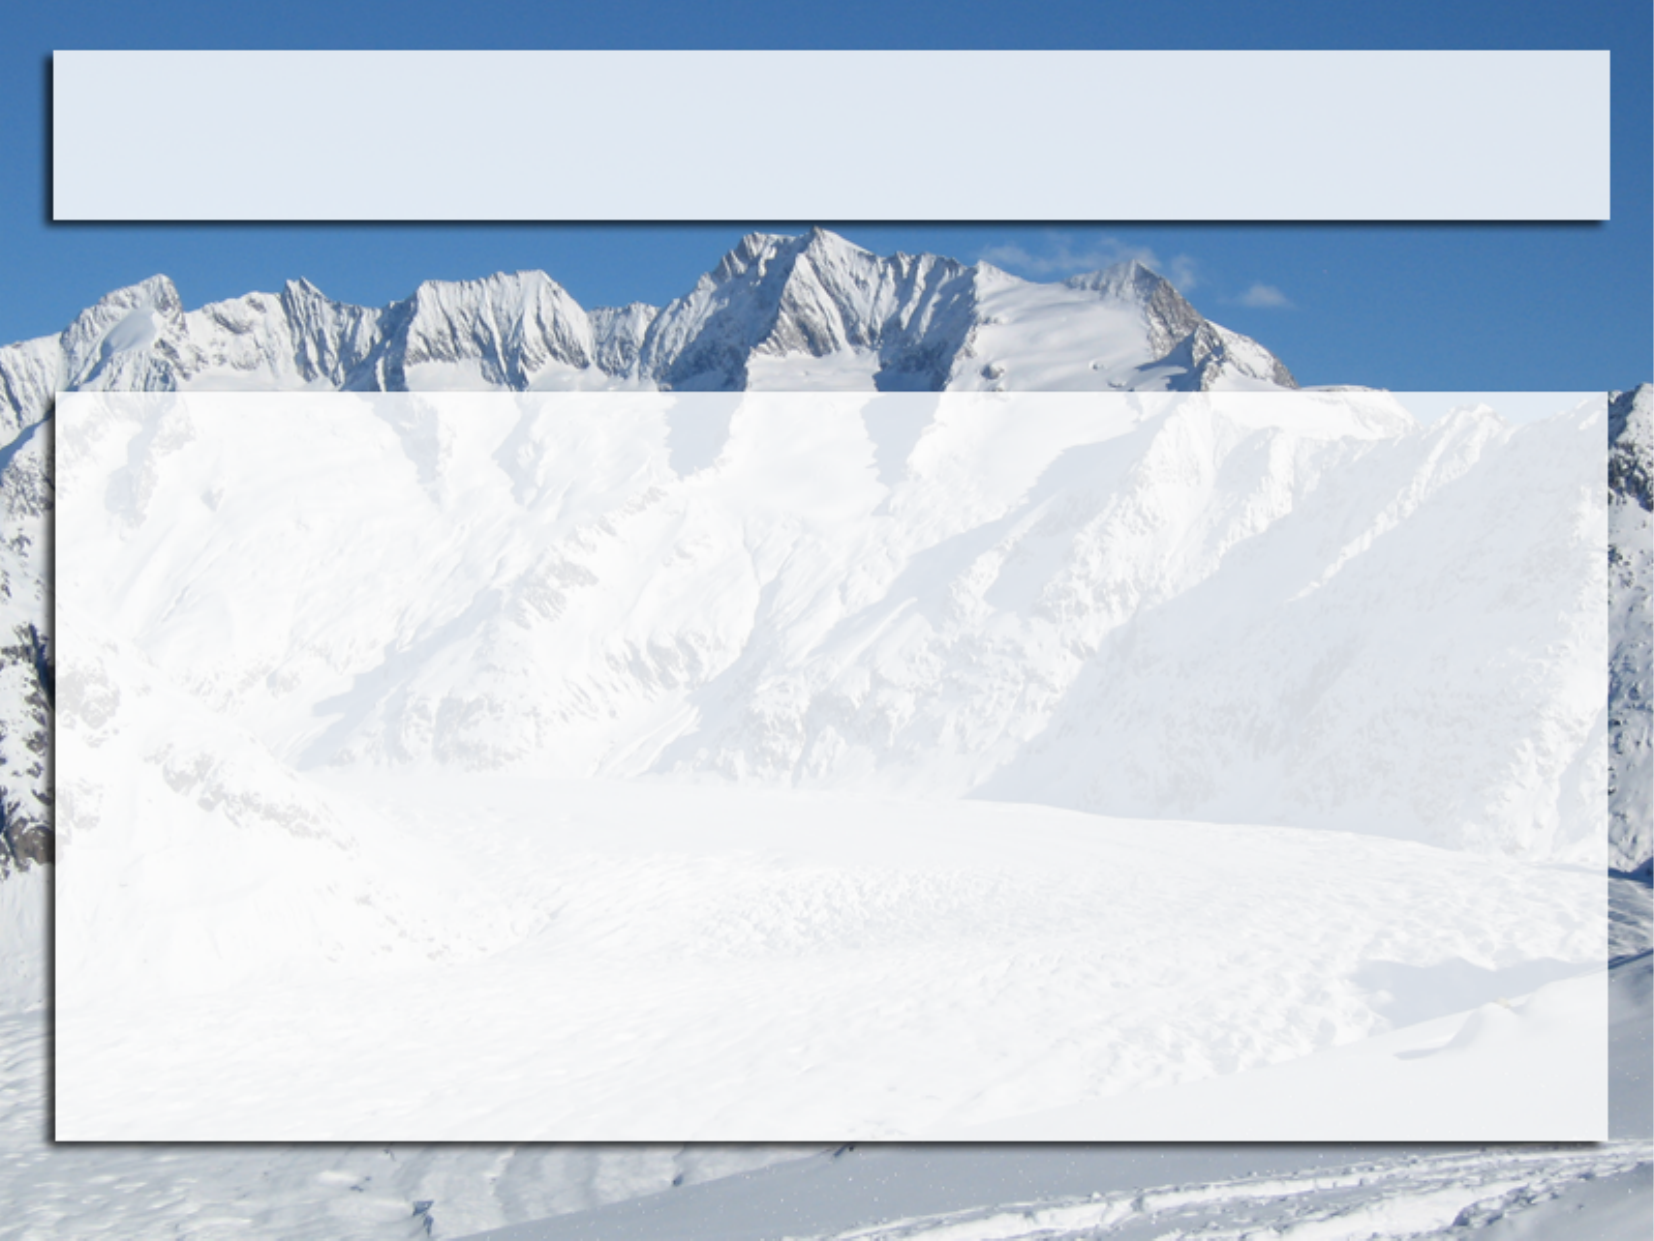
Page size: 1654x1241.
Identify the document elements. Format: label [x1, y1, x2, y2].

picture [0, 0, 1654, 1241]
chart [848, 413, 1572, 1232]
